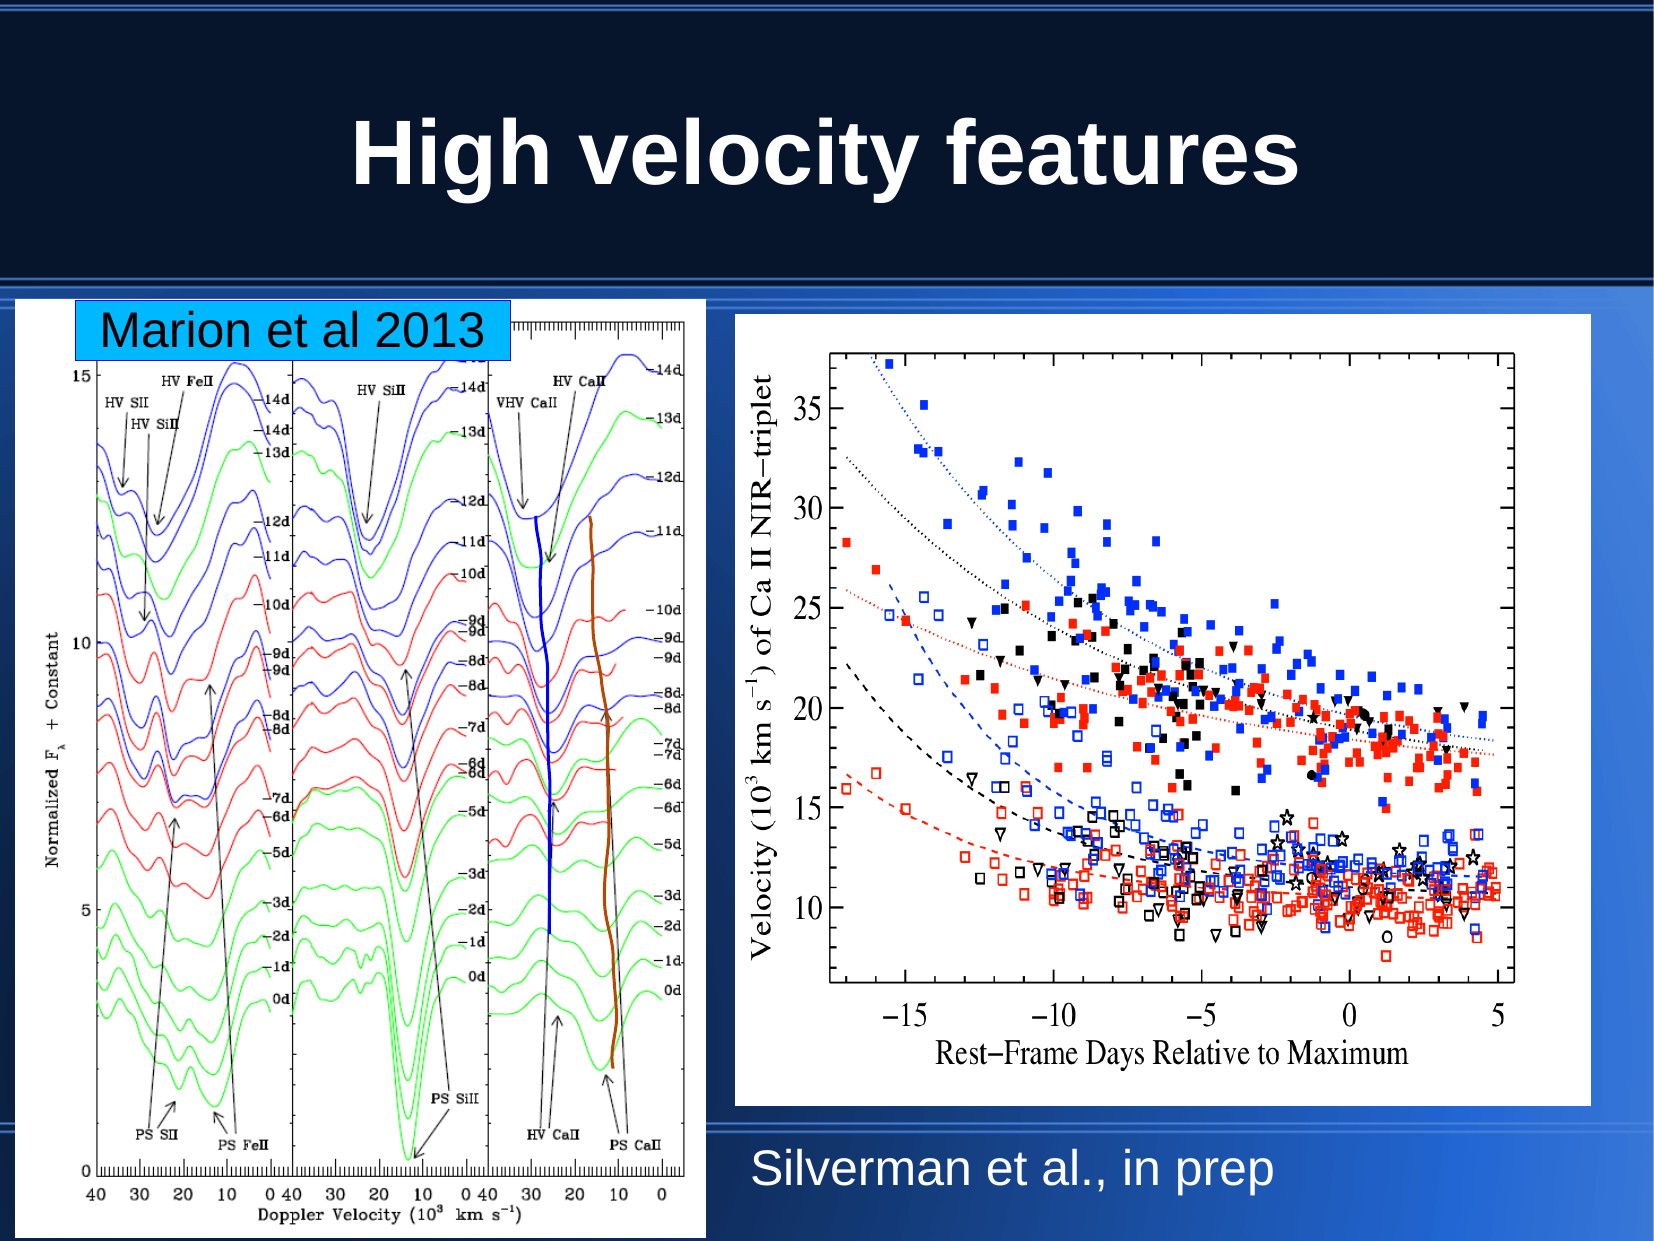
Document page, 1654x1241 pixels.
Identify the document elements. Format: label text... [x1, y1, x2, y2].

picture [0, 0, 1654, 1241]
text_box Marion et al 2013 [75, 300, 511, 361]
title High velocity features [82, 49, 1571, 257]
text_box Silverman et al., in prep [750, 1140, 1351, 1196]
